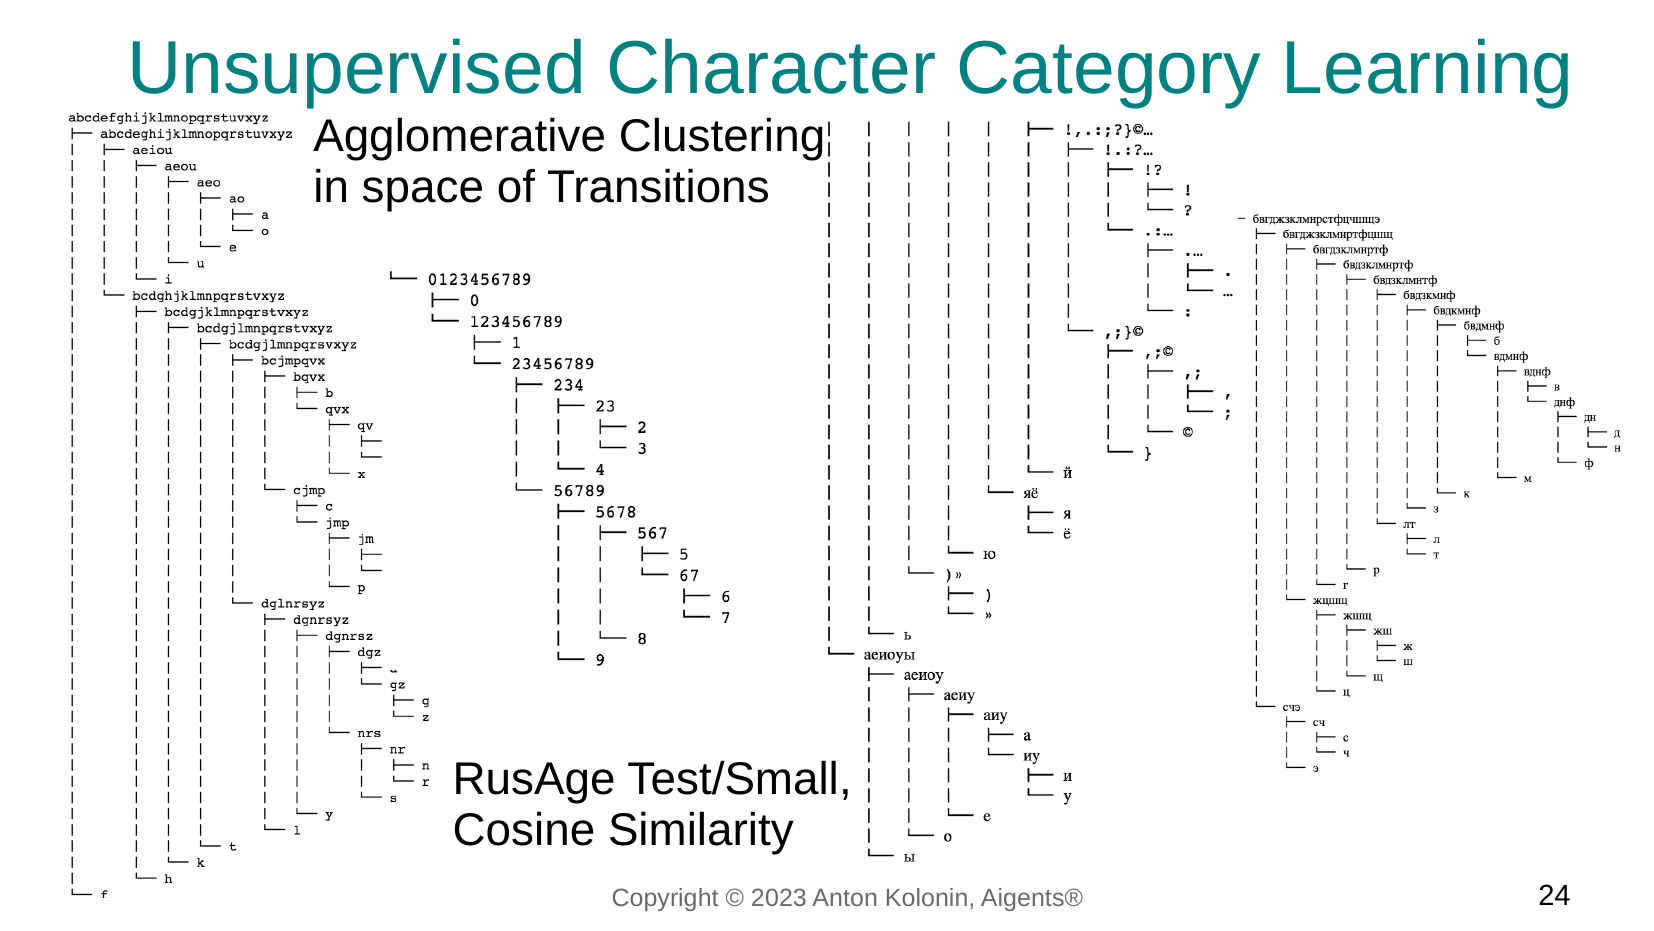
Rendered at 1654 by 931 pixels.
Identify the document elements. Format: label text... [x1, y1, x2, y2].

text_box Agglomerative Clustering in space of Transitions [298, 102, 854, 244]
picture [66, 110, 738, 898]
picture [819, 119, 1629, 866]
text_box RusAge Test/Small, Cosine Similarity [437, 745, 868, 873]
text_box Unsupervised Character Category Learning [0, 0, 1653, 135]
